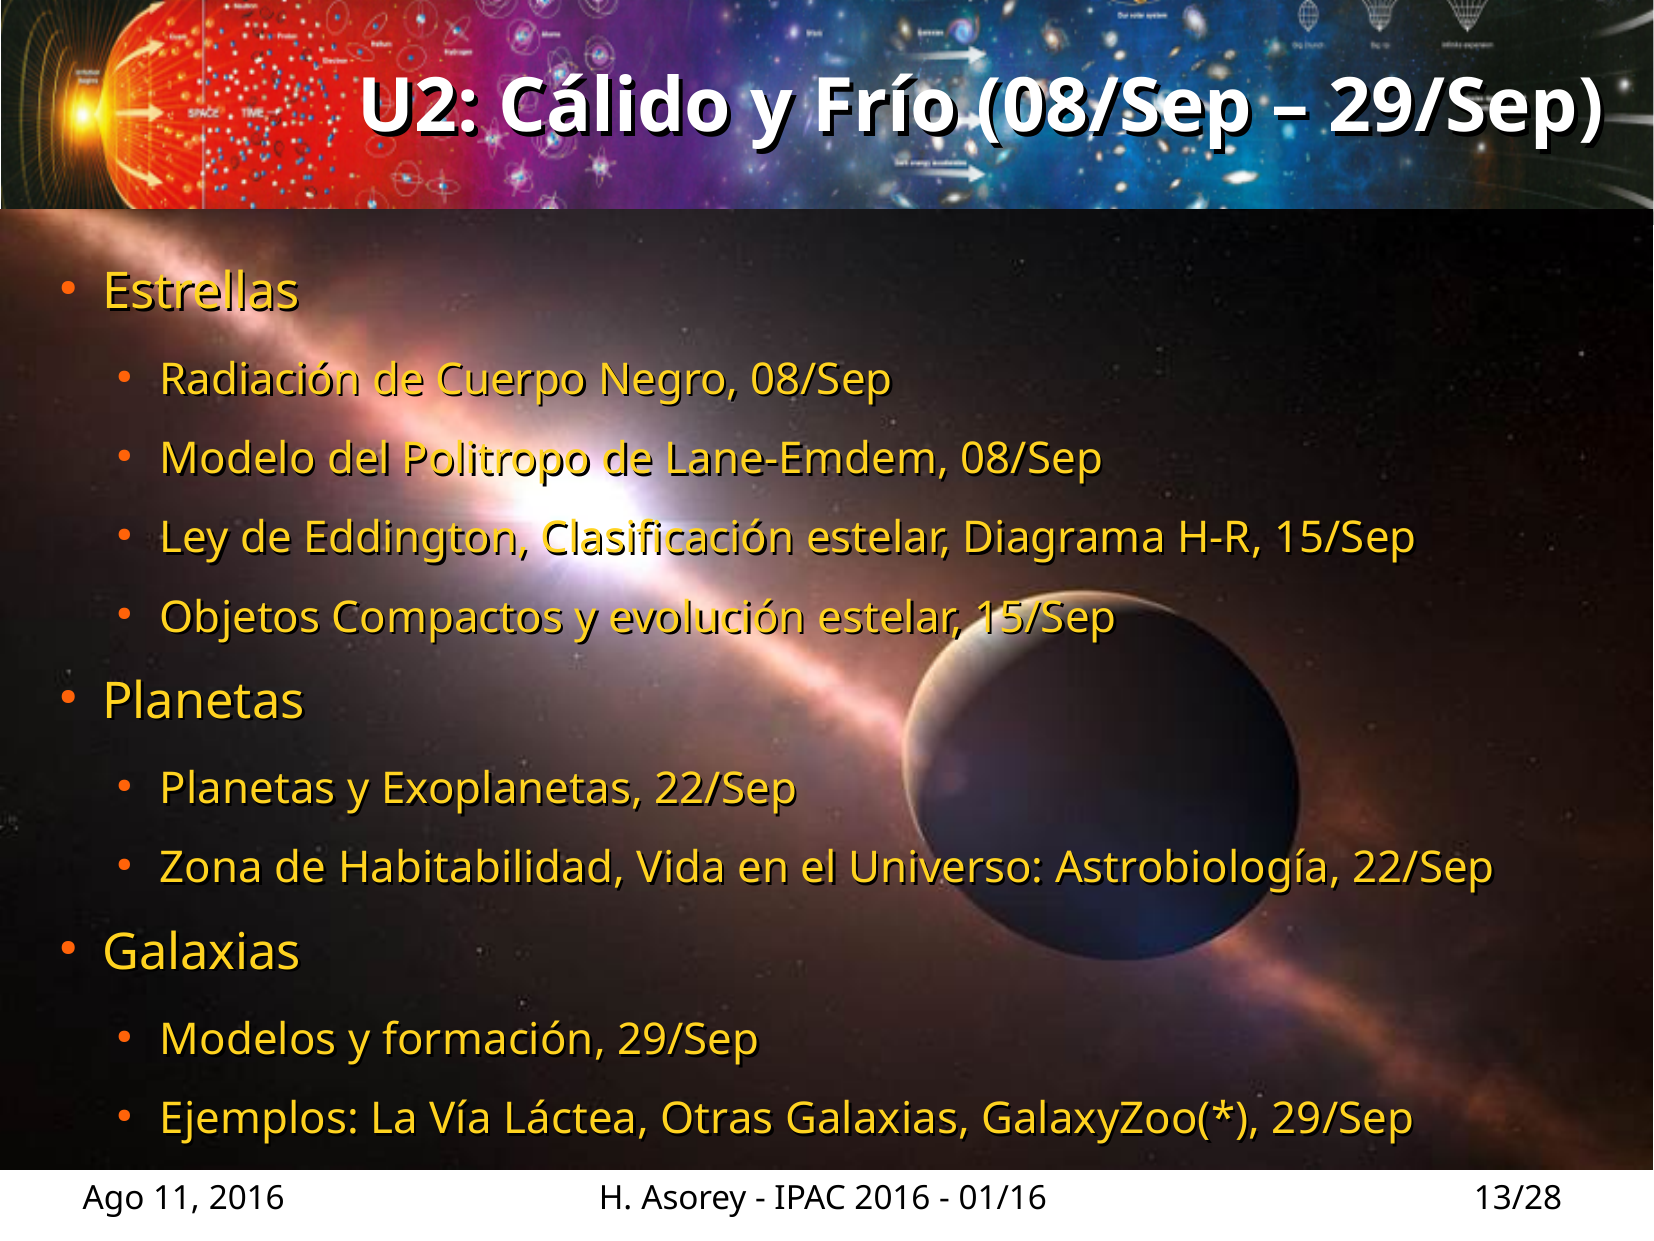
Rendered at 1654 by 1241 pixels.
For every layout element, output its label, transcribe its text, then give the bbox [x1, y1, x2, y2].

list Estrellas Radiación de Cuerpo Negro, 08/Sep Modelo del Politropo de Lane-Emdem, 08/Sep Ley de Eddington, Clasificación estelar, Diagrama H-R, 15/Sep Objetos Compactos y evolución estelar, 15/Sep Planetas Planetas y Exoplanetas, 22/Sep Zona de Habitabilidad, Vida en el Universo: Astrobiología, 22/Sep Galaxias Modelos y formación, 29/Sep Ejemplos: La Vía Láctea, Otras Galaxias, GalaxyZoo(*), 29/Sep [45, 255, 1606, 1156]
title U2: Cálido y Frío (08/Sep – 29/Sep) [45, 15, 1606, 191]
picture [0, 0, 1654, 1171]
